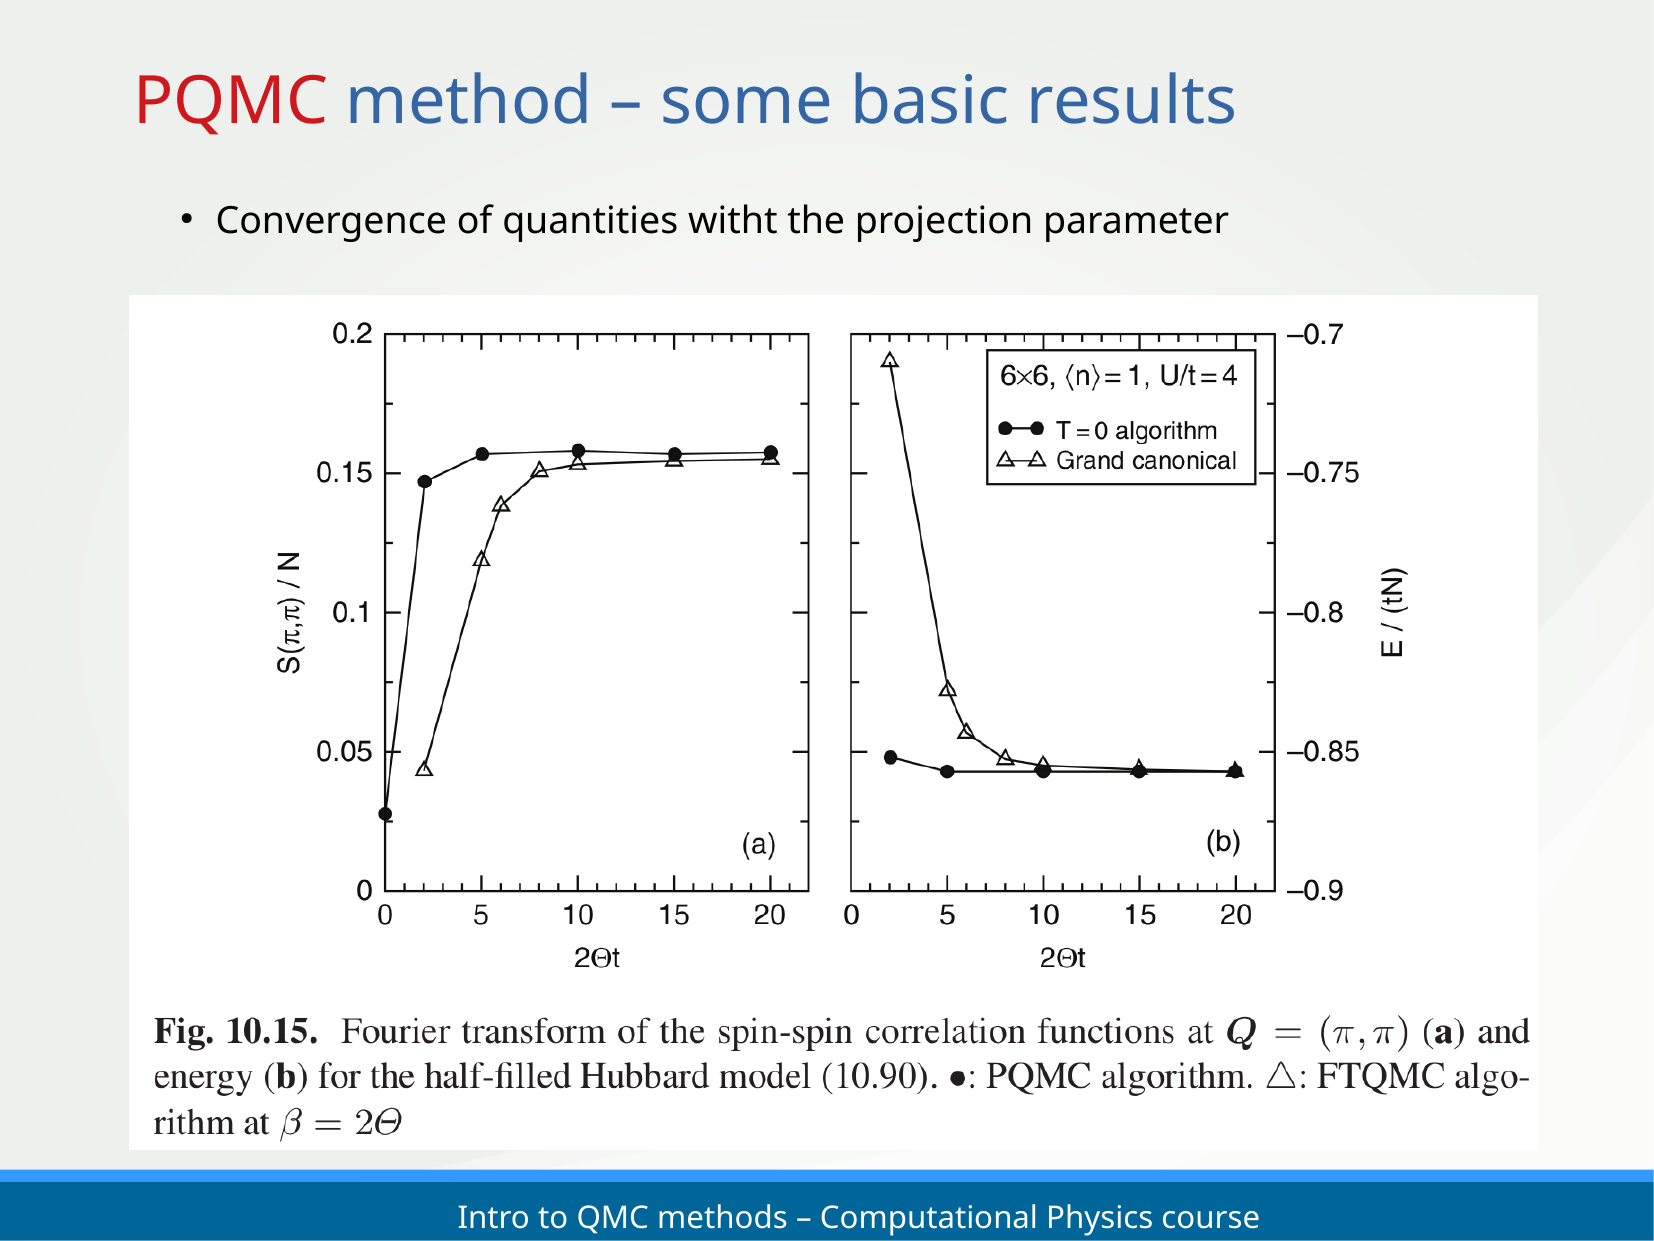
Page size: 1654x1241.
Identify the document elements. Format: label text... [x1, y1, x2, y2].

text_box PQMC method – some basic results [82, 45, 1624, 187]
picture [0, 0, 1654, 1169]
text_box Convergence of quantities witht the projection parameter [165, 186, 1216, 244]
